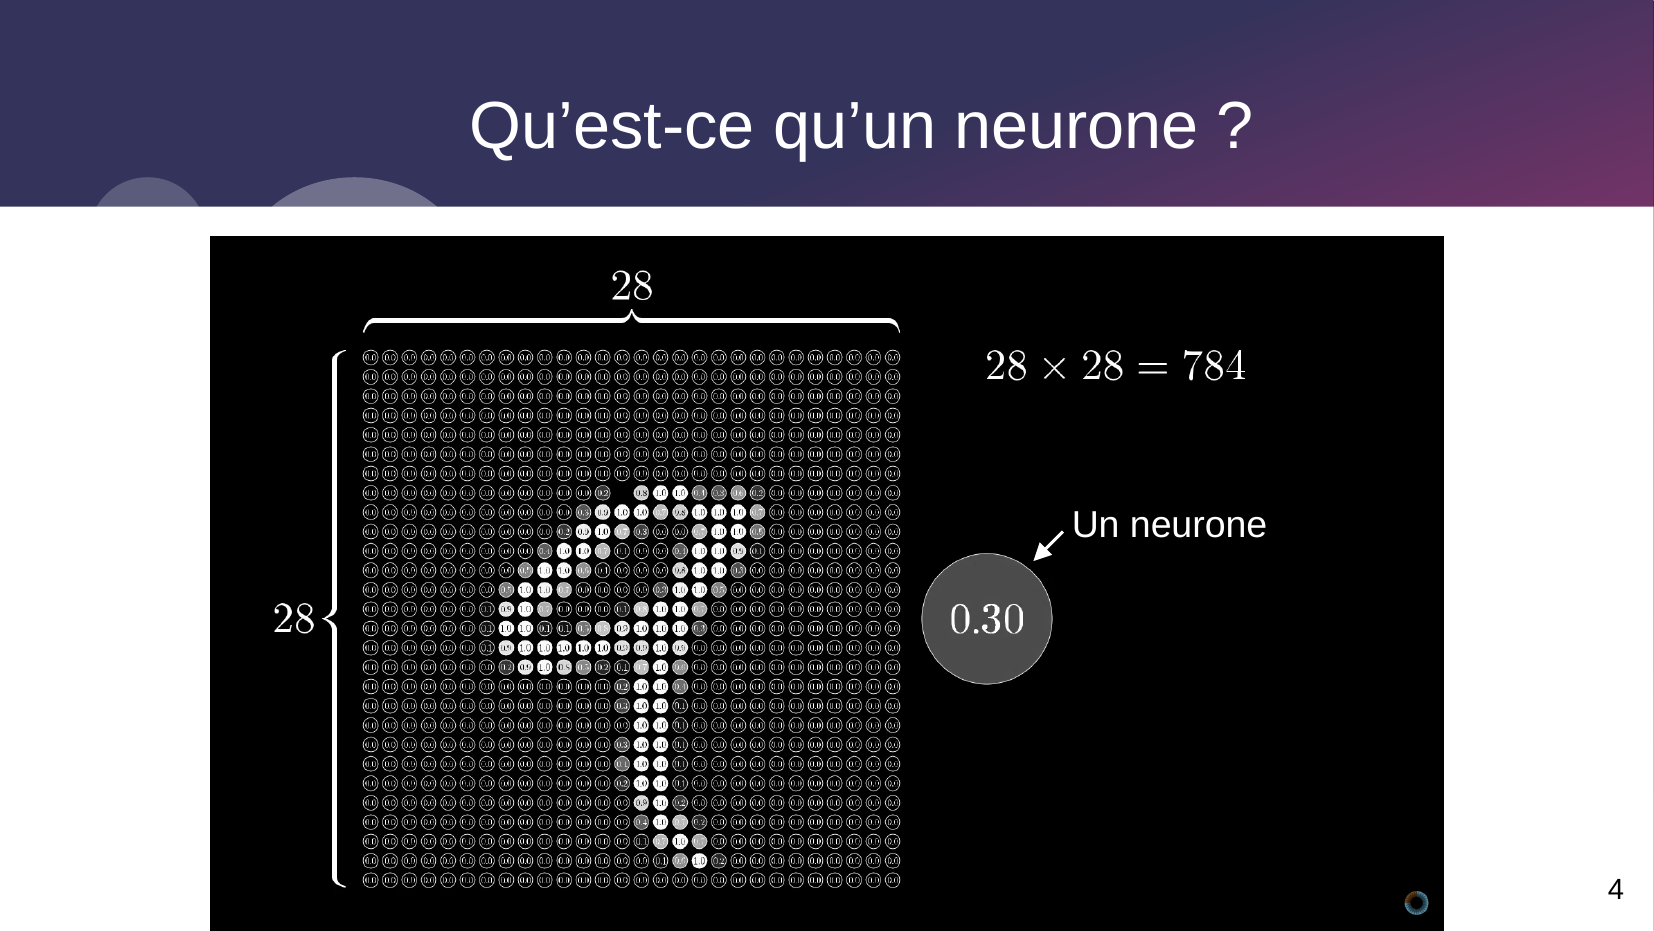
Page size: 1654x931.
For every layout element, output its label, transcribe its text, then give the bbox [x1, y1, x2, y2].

picture [210, 236, 1444, 931]
text_box Un neurone [1057, 496, 1382, 553]
title Qu’est-ce qu’un neurone ? [88, 44, 1565, 207]
